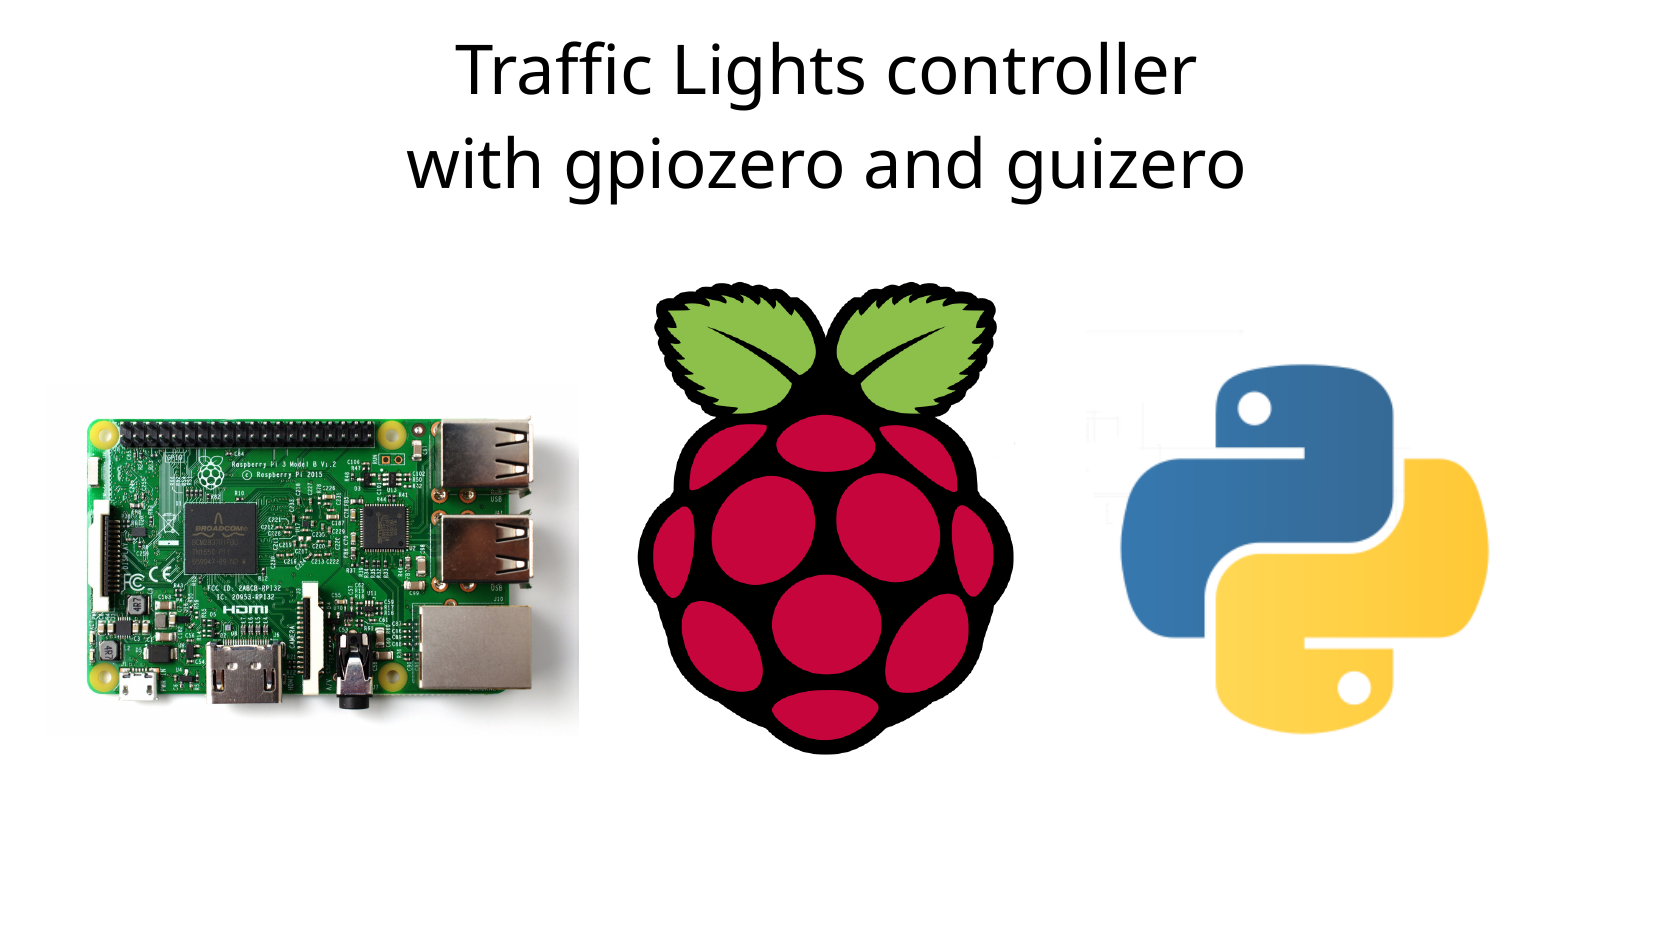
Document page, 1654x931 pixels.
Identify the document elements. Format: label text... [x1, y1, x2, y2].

title Traffic Lights controller with gpiozero and guizero [82, 33, 1571, 196]
picture [1086, 330, 1524, 769]
picture [637, 281, 1016, 755]
picture [47, 382, 579, 737]
